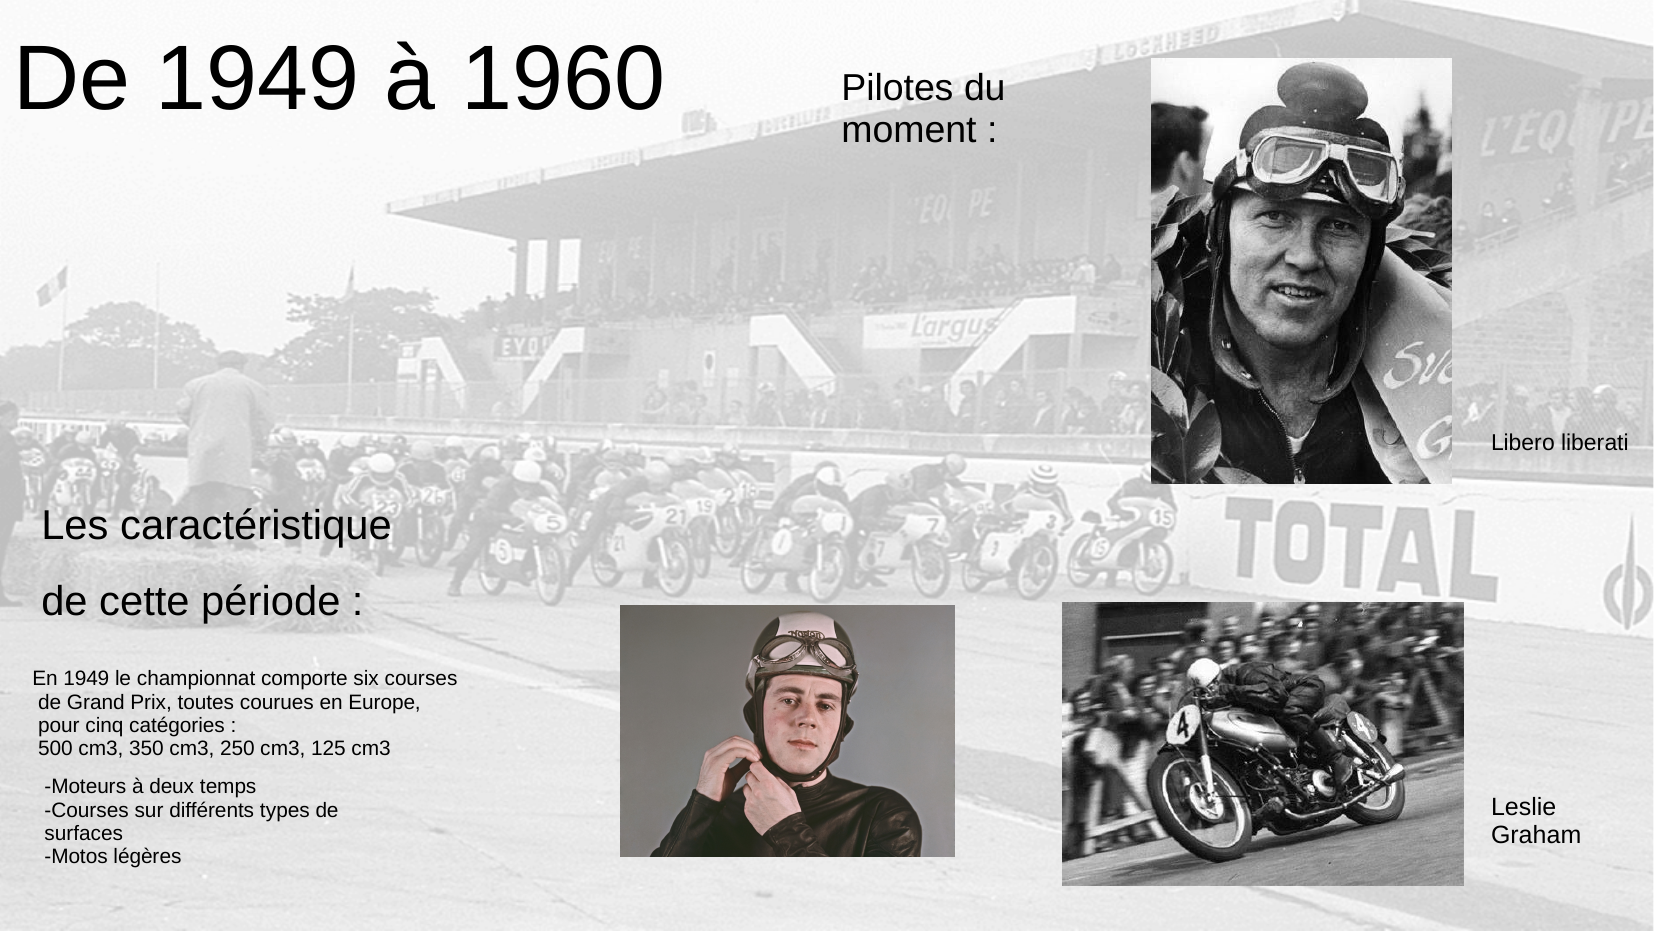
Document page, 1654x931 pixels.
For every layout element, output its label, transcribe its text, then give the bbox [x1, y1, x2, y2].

list Les caractéristique de cette période : [0, 501, 443, 639]
text_box -Moteurs à deux temps -Courses sur différents types de surfaces -Motos légères [29, 768, 355, 906]
picture [0, 0, 1654, 931]
text_box Libero liberati [1476, 422, 1654, 473]
title De 1949 à 1960 [0, 0, 680, 156]
text_box En 1949 le championnat comporte six courses de Grand Prix, toutes courues en Europe, pour cinq catégories : 500 cm3, 350 cm3, 250 cm3, 125 cm3 [17, 659, 473, 768]
text_box Leslie Graham [1476, 785, 1625, 857]
text_box Pilotes du moment : [826, 59, 1123, 178]
